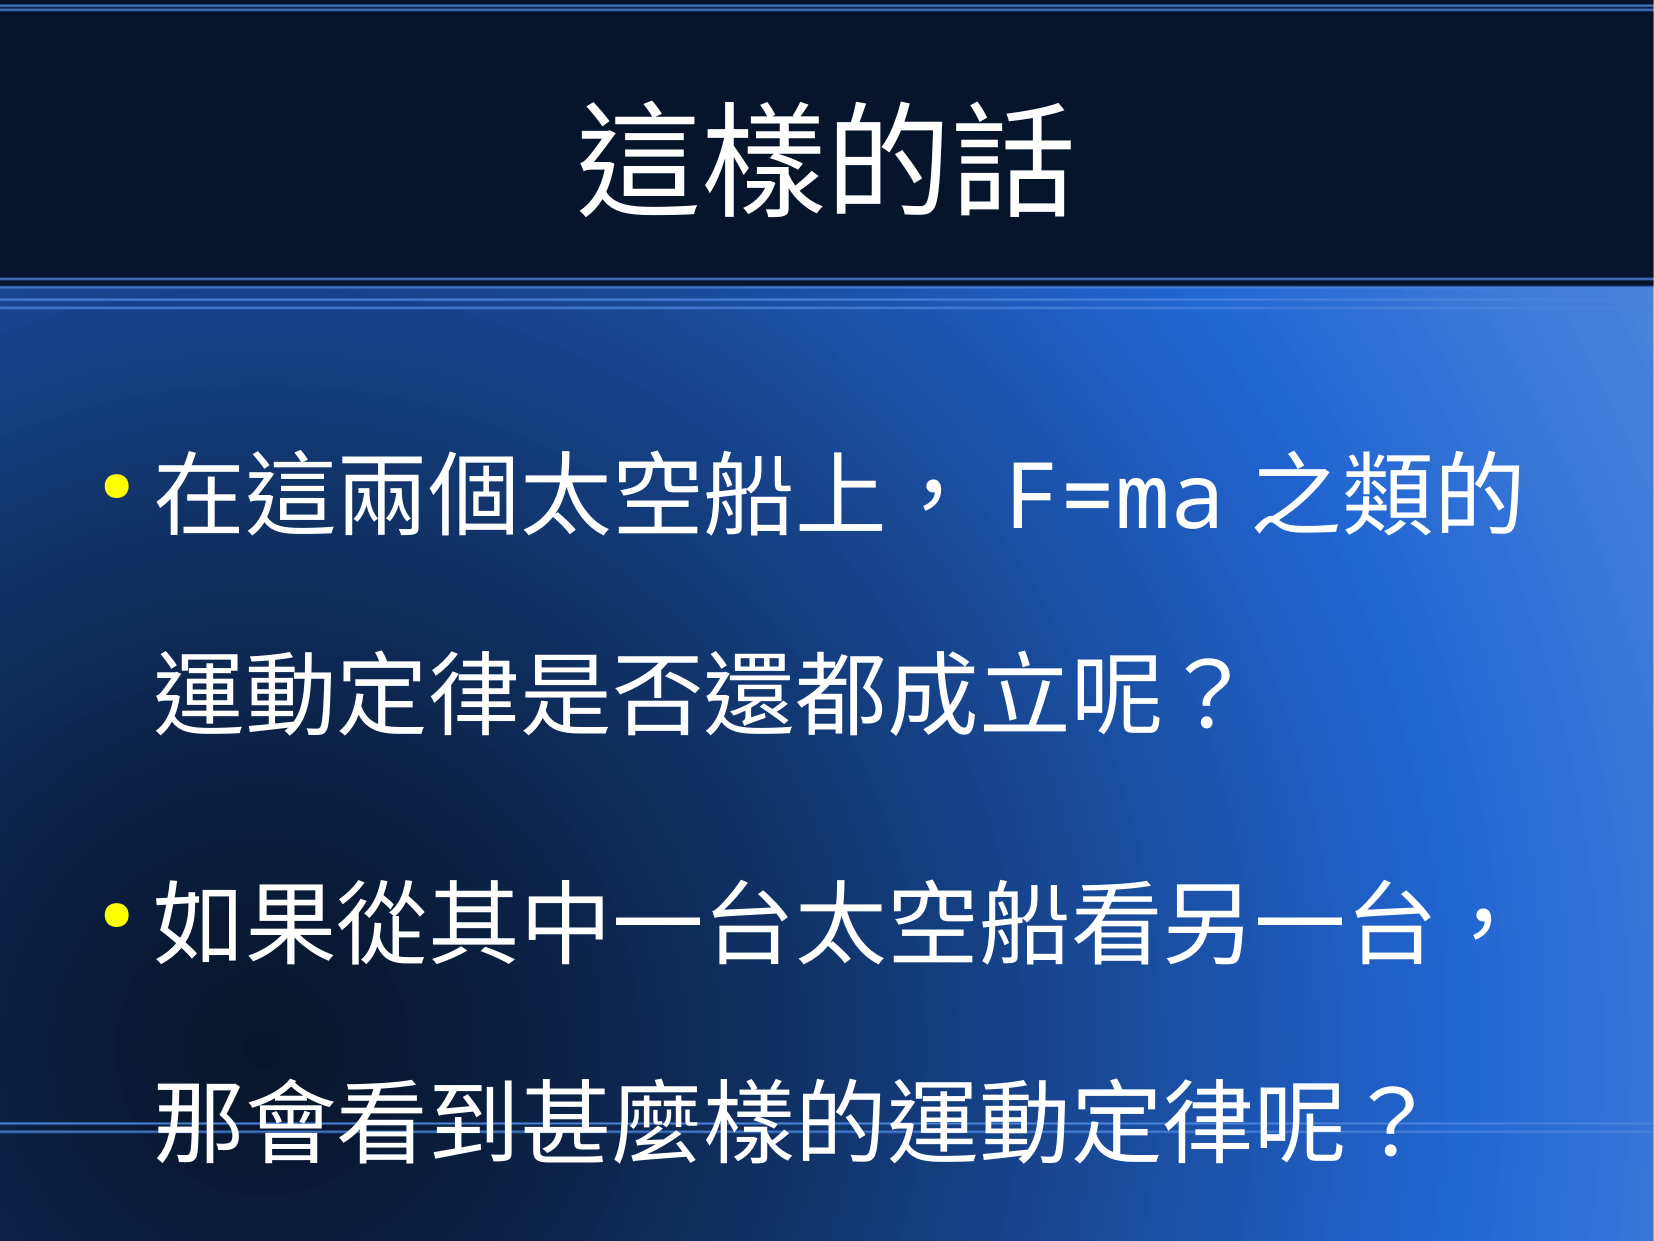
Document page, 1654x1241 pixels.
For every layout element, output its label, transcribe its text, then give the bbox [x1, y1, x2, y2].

picture [0, 0, 1654, 1241]
list 在這兩個太空船上，F=ma之類的運動定律是否還都成立呢？ 如果從其中一台太空船看另一台，那會看到甚麼樣的運動定律呢？ [82, 355, 1571, 1241]
title 這樣的話 [82, 49, 1571, 257]
